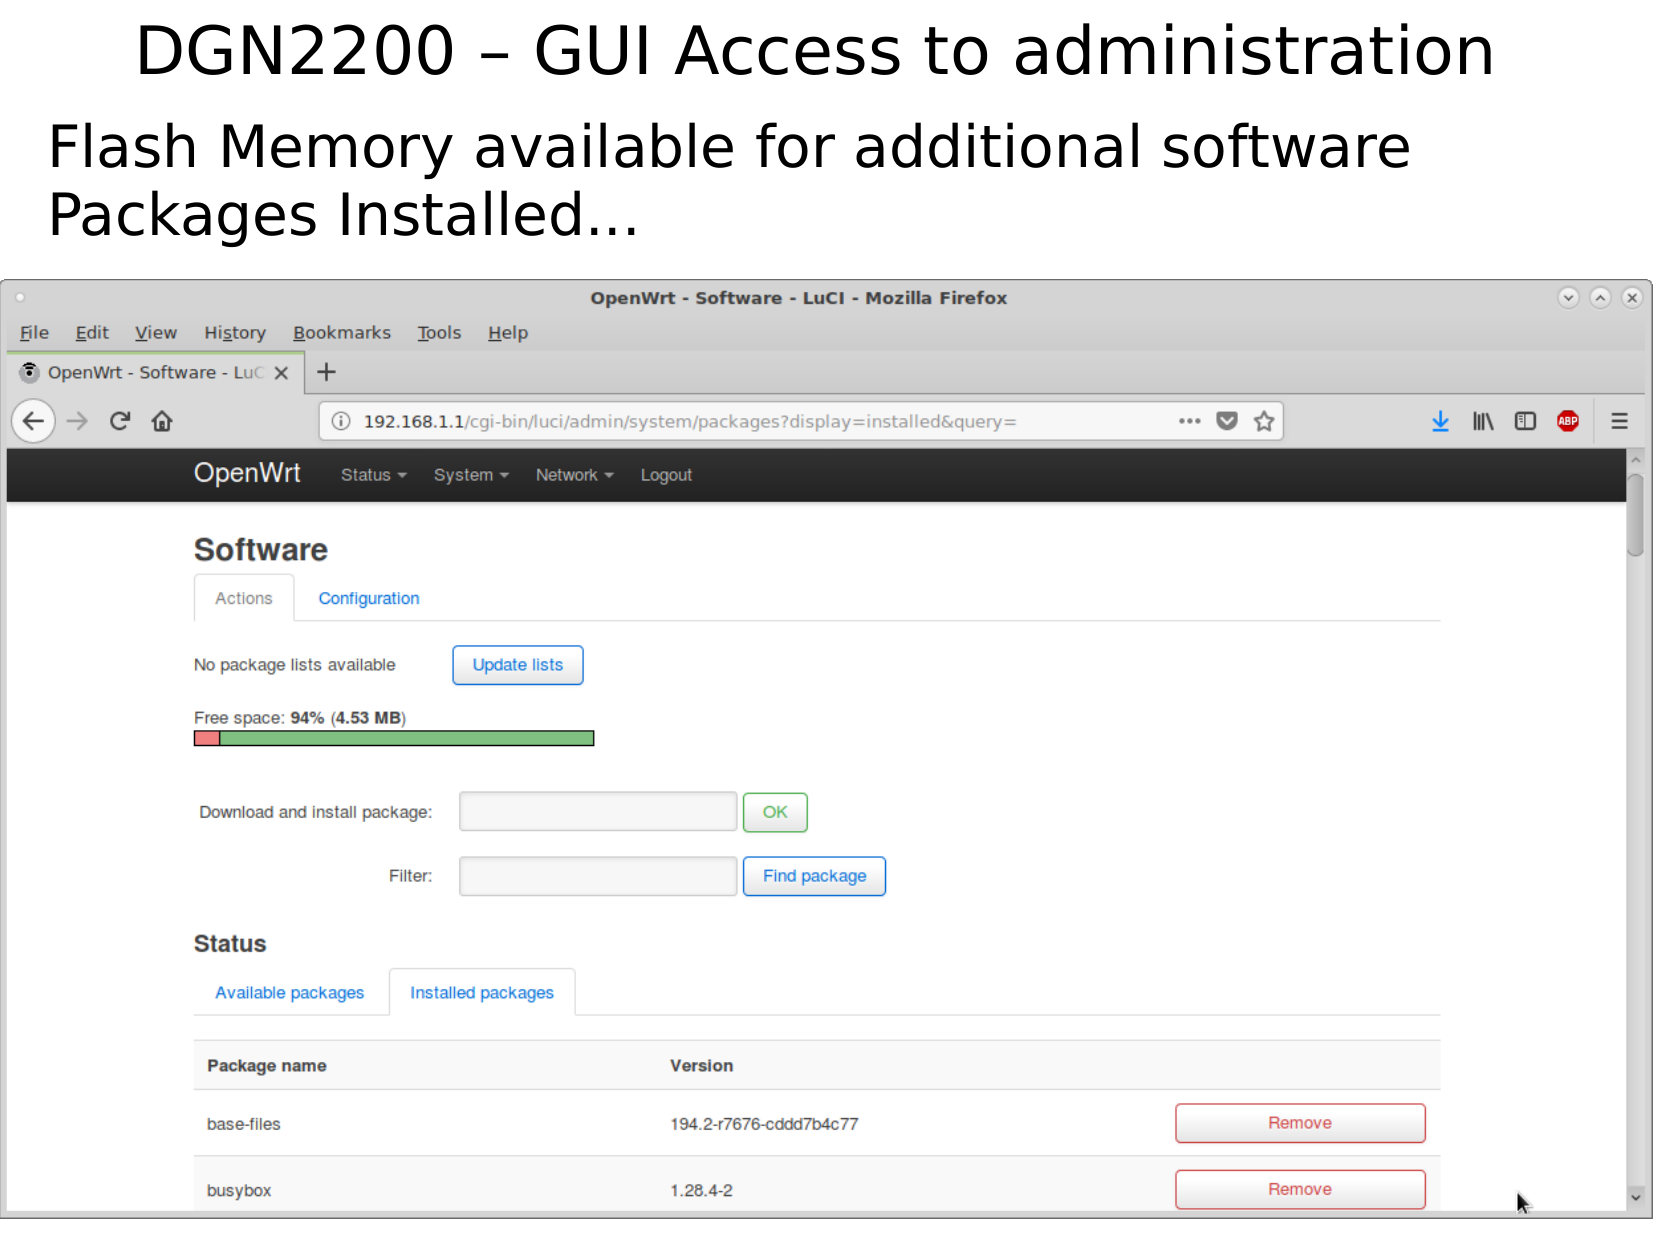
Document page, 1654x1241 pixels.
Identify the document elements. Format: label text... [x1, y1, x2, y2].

title DGN2200 – GUI Access to administration [5, 0, 1648, 104]
picture [0, 279, 1653, 1219]
text_box Flash Memory available for additional software Packages Installed... [47, 113, 1619, 250]
